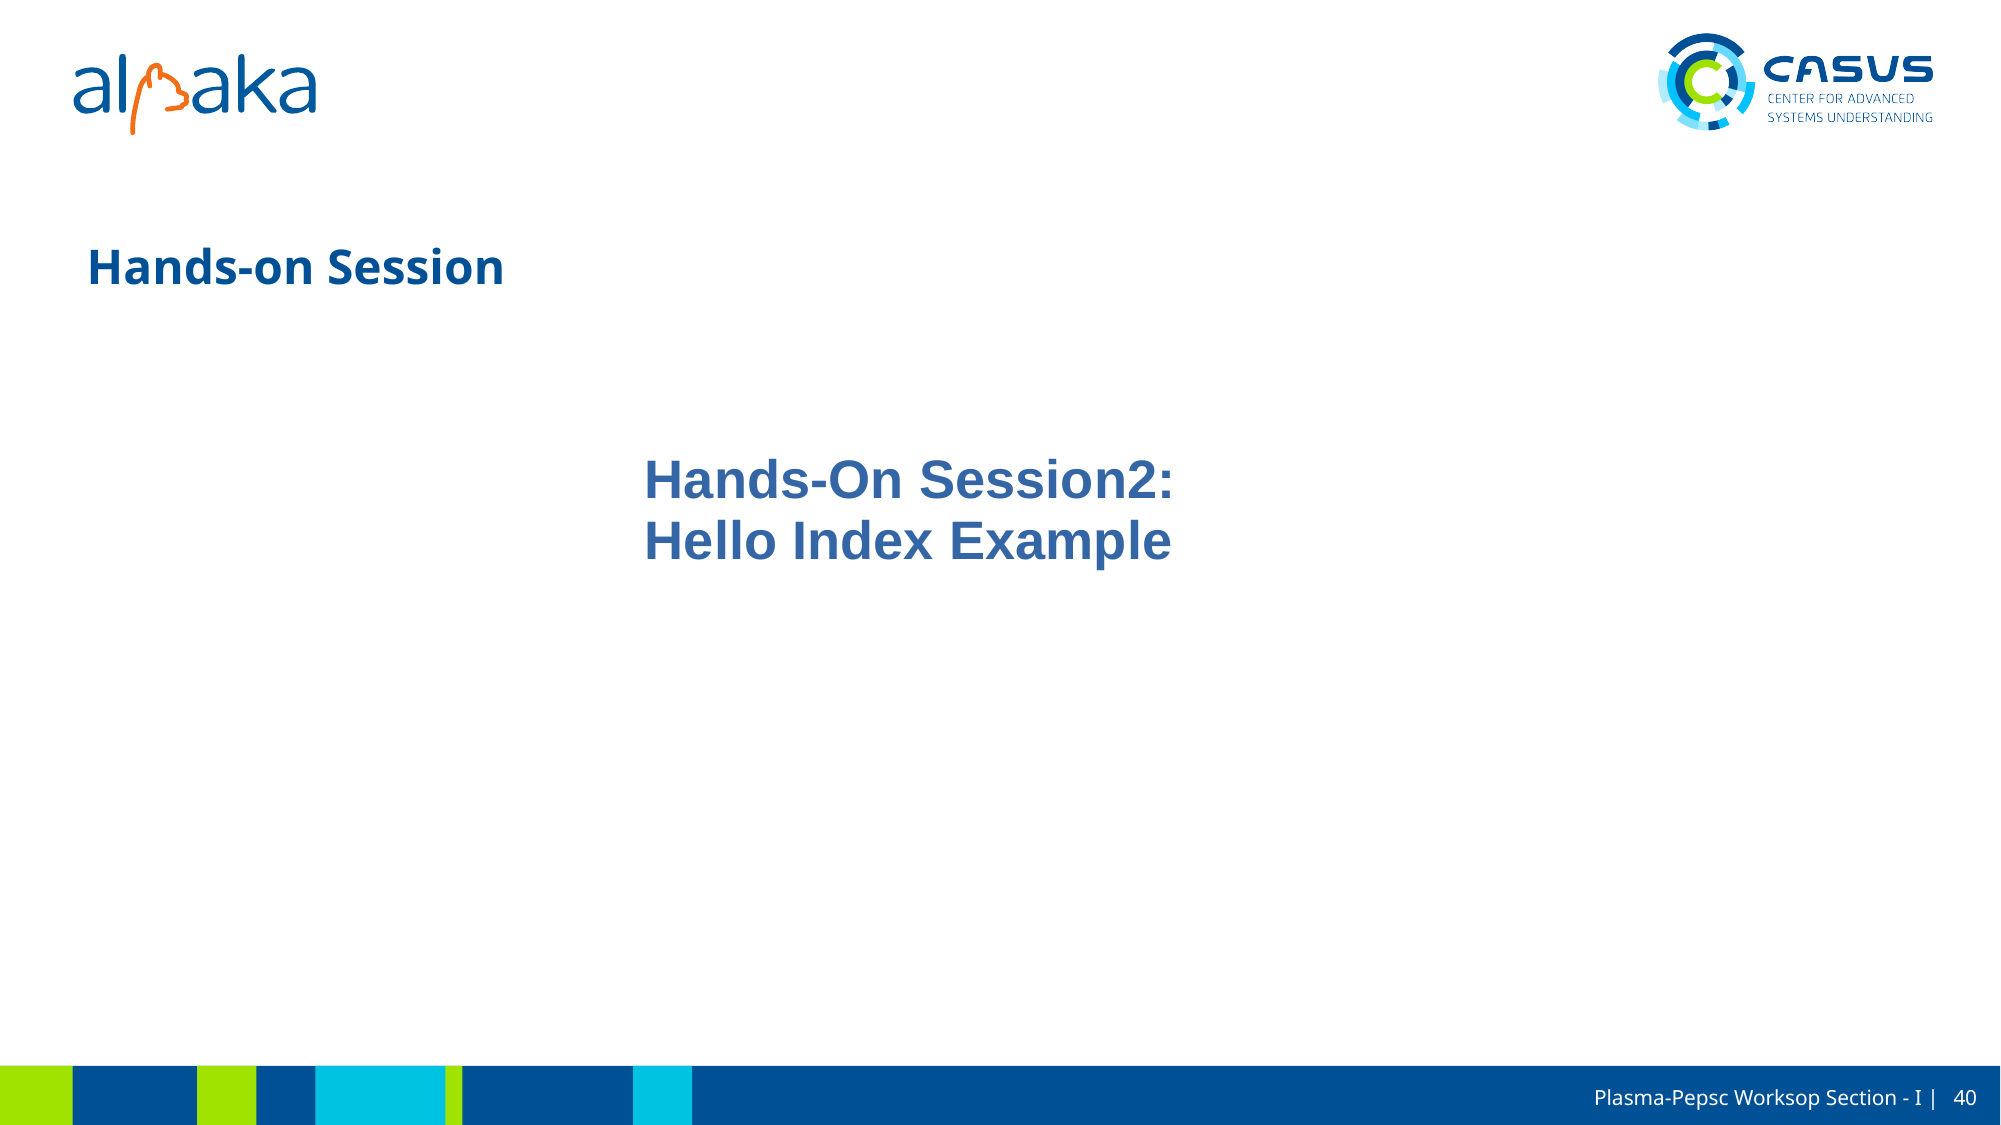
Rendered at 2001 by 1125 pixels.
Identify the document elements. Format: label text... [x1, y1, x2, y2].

text_box Hands-On Session2: Hello Index Example [629, 442, 1201, 593]
picture [72, 53, 317, 136]
picture [1658, 33, 1933, 131]
title Hands-on Session [86, 232, 1634, 300]
